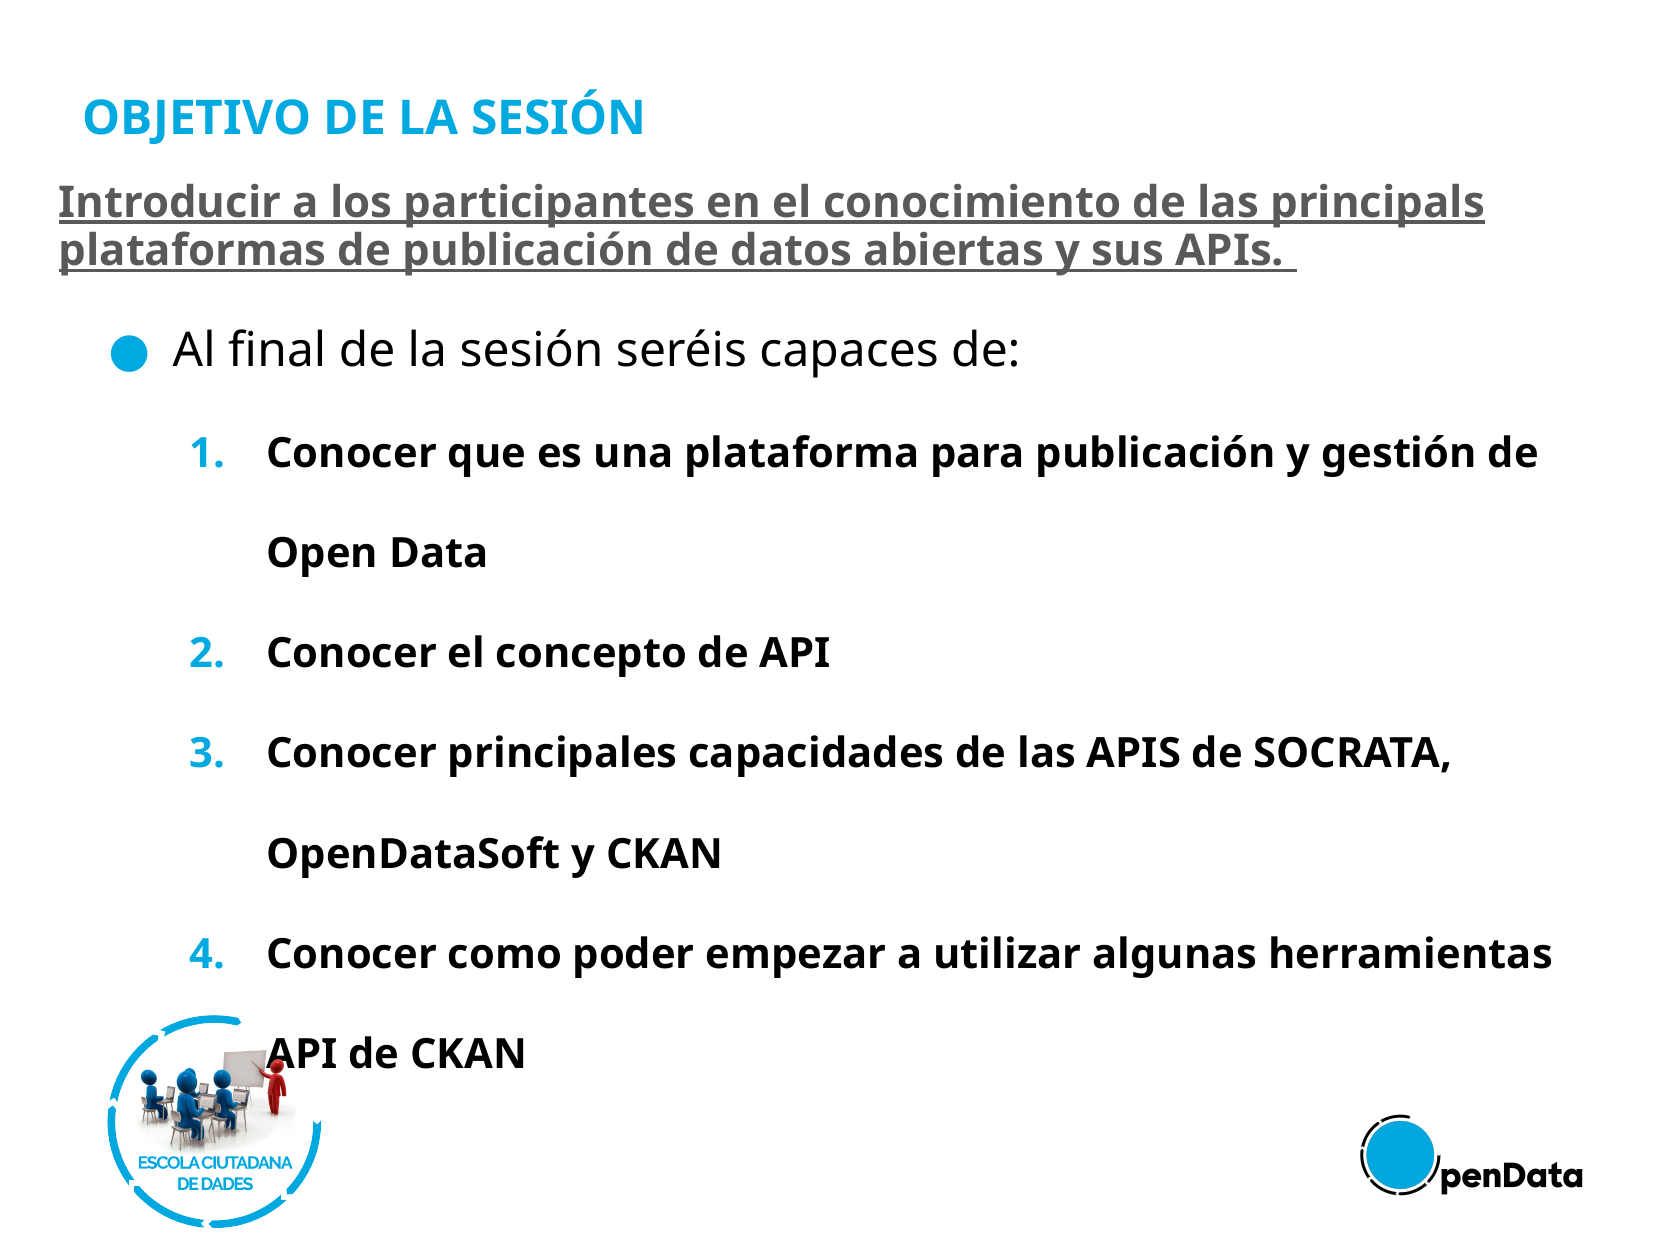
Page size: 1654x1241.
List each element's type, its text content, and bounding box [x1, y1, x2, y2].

picture [70, 978, 358, 1241]
text_box OBJETIVO DE LA SESIÓN [82, 31, 1571, 163]
text_box Al final de la sesión seréis capaces de: Conocer que es una plataforma para publicación y gestión de Open Data Conocer el concepto de API Conocer principales capacidades de las APIS de SOCRATA, OpenDataSoft y CKAN Conocer como poder empezar a utilizar algunas herramientas API de CKAN [82, 303, 1619, 951]
text_box Introducir a los participantes en el conocimiento de las principals plataformas de publicación de datos abiertas y sus APIs. [43, 163, 1600, 297]
picture [1354, 1108, 1600, 1206]
